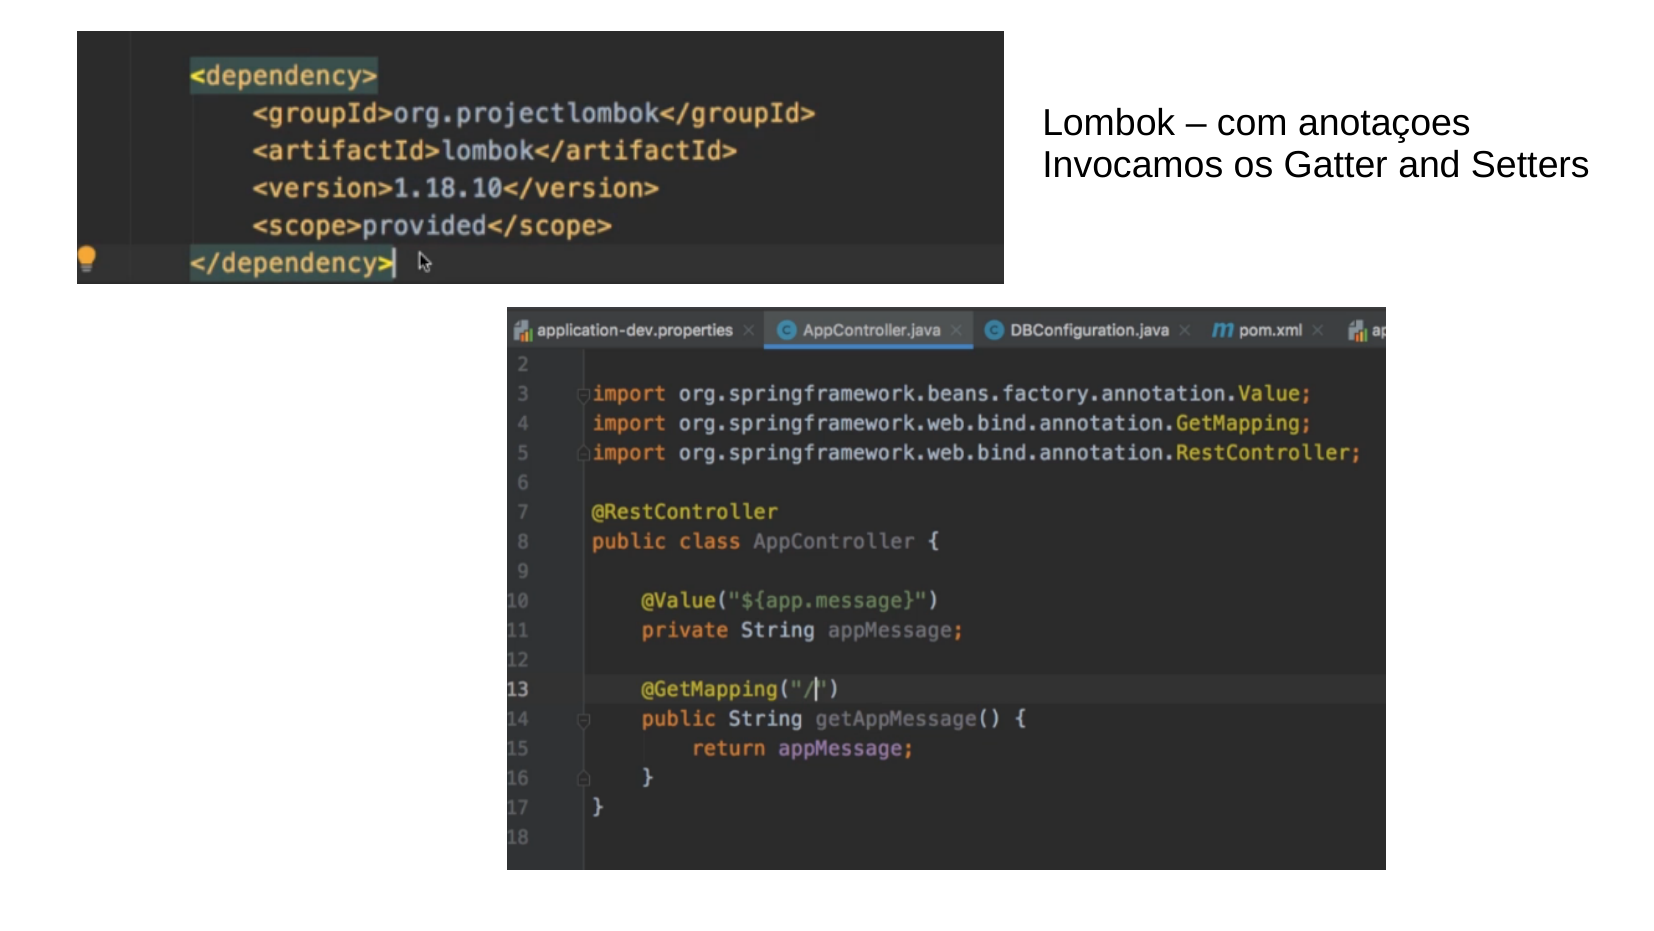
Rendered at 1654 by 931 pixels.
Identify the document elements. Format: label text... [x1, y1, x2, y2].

picture [507, 307, 1386, 870]
picture [77, 31, 1004, 284]
text_box Lombok – com anotaçoes Invocamos os Gatter and Setters [1027, 94, 1605, 194]
